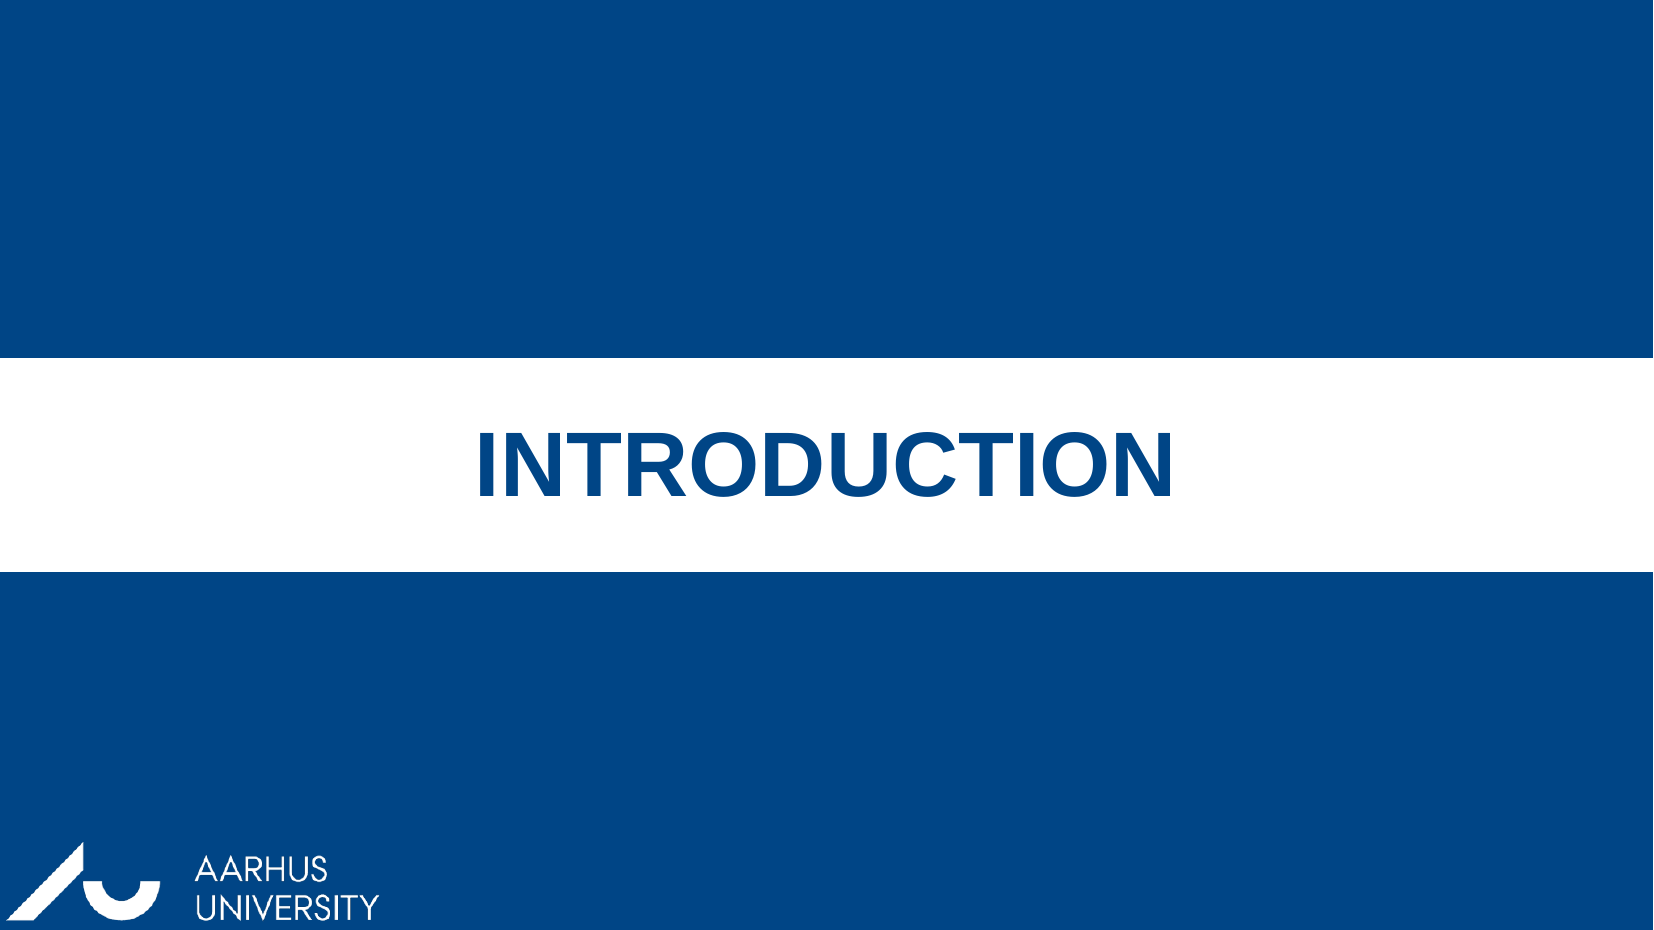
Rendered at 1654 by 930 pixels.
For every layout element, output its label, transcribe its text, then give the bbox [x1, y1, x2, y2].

title INTRODUCTION [0, 358, 1653, 572]
picture [5, 841, 414, 928]
